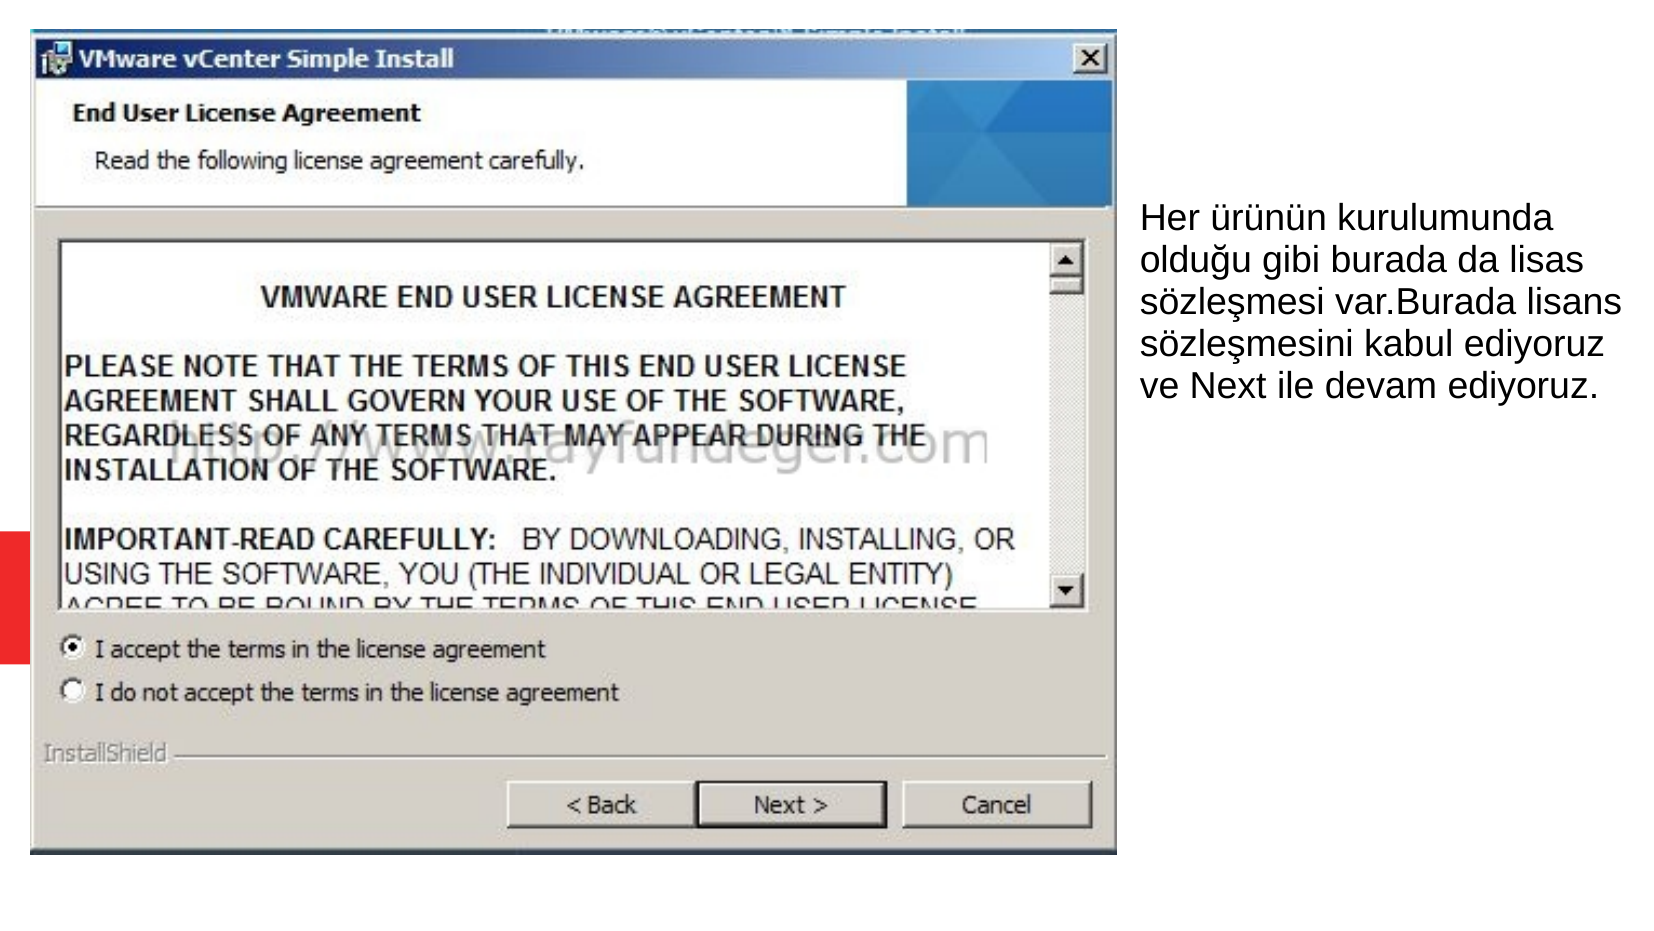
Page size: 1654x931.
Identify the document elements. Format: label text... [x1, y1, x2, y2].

picture [30, 29, 1117, 856]
text_box Her ürünün kurulumunda olduğu gibi burada da lisas sözleşmesi var.Burada lisans sözleşmesini kabul ediyoruz ve Next ile devam ediyoruz. [1125, 105, 1646, 514]
